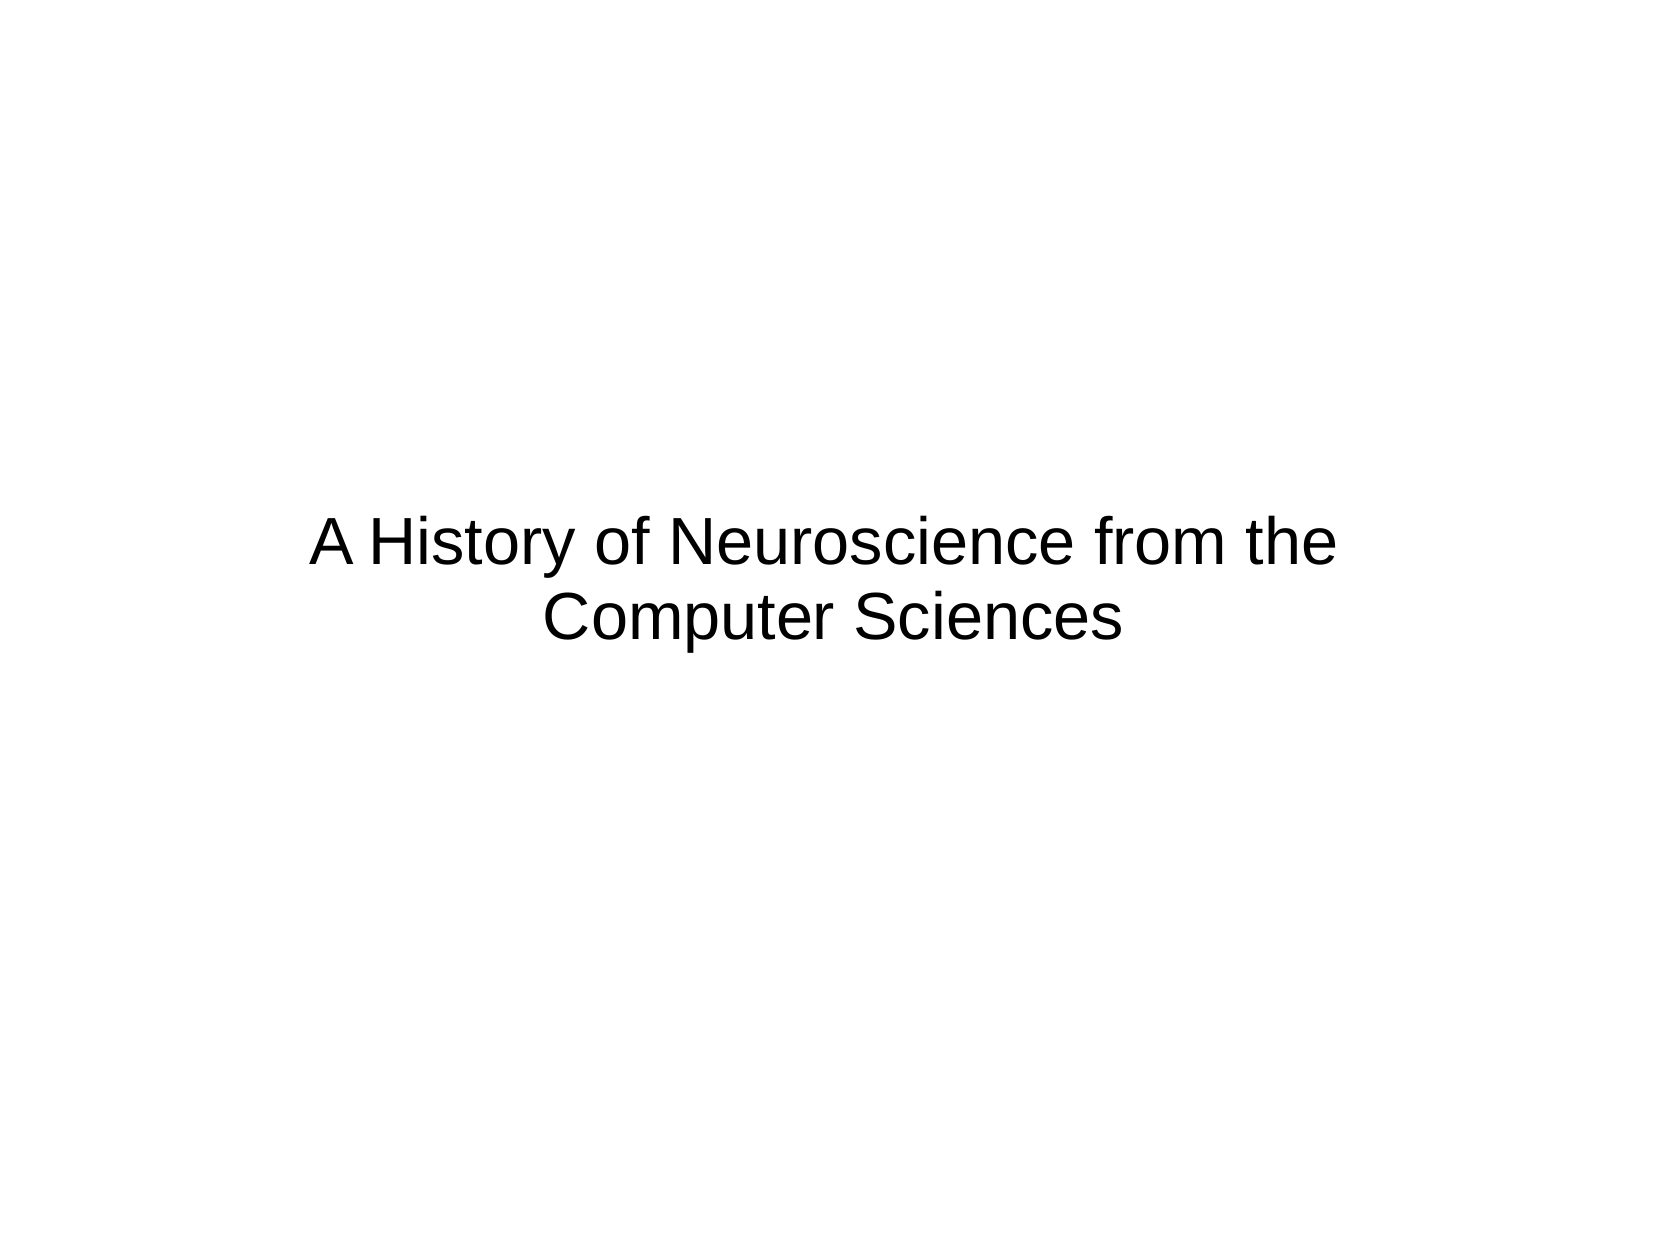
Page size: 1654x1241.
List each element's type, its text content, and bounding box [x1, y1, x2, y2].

subtitle A History of Neuroscience from the Computer Sciences [106, 219, 1562, 939]
